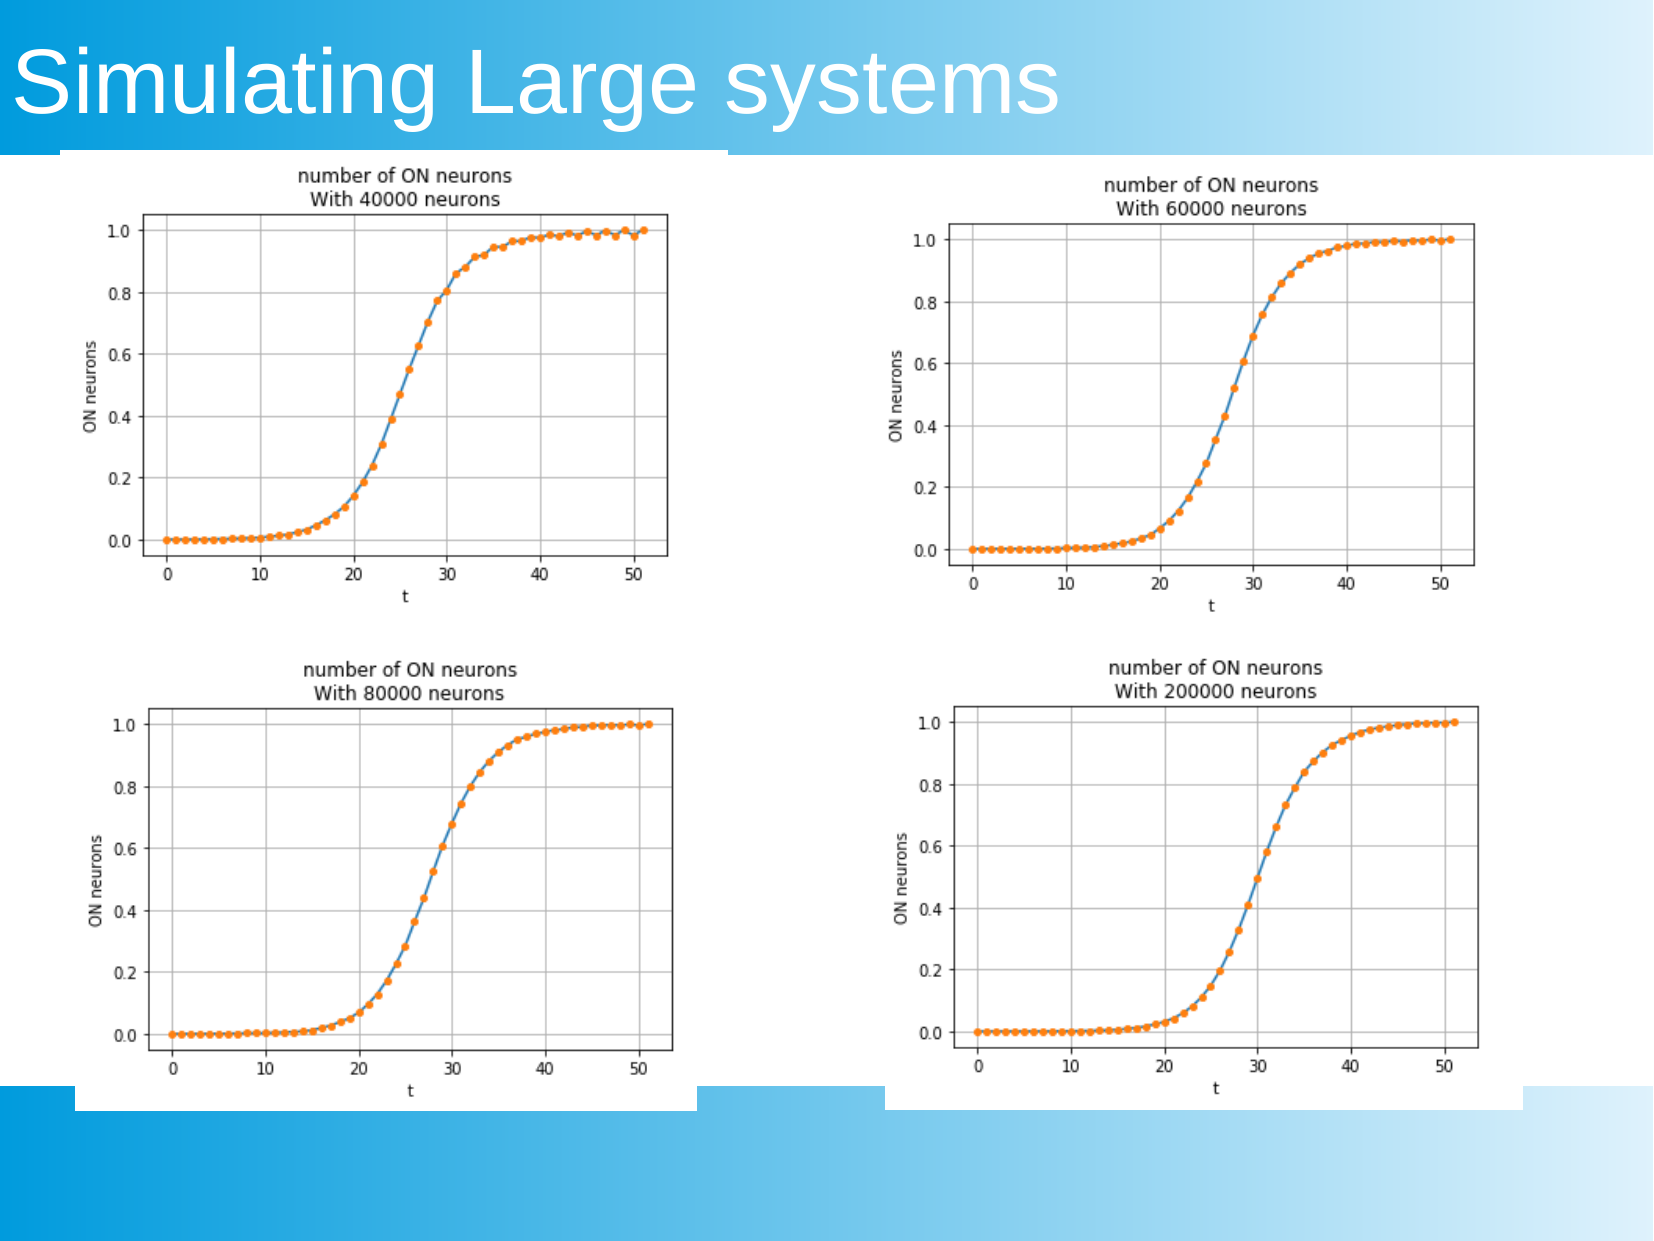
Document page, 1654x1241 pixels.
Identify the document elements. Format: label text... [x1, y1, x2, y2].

picture [60, 135, 728, 616]
picture [872, 164, 1516, 626]
title Simulating Large systems [11, 30, 1501, 135]
picture [885, 642, 1523, 1111]
picture [75, 644, 697, 1241]
